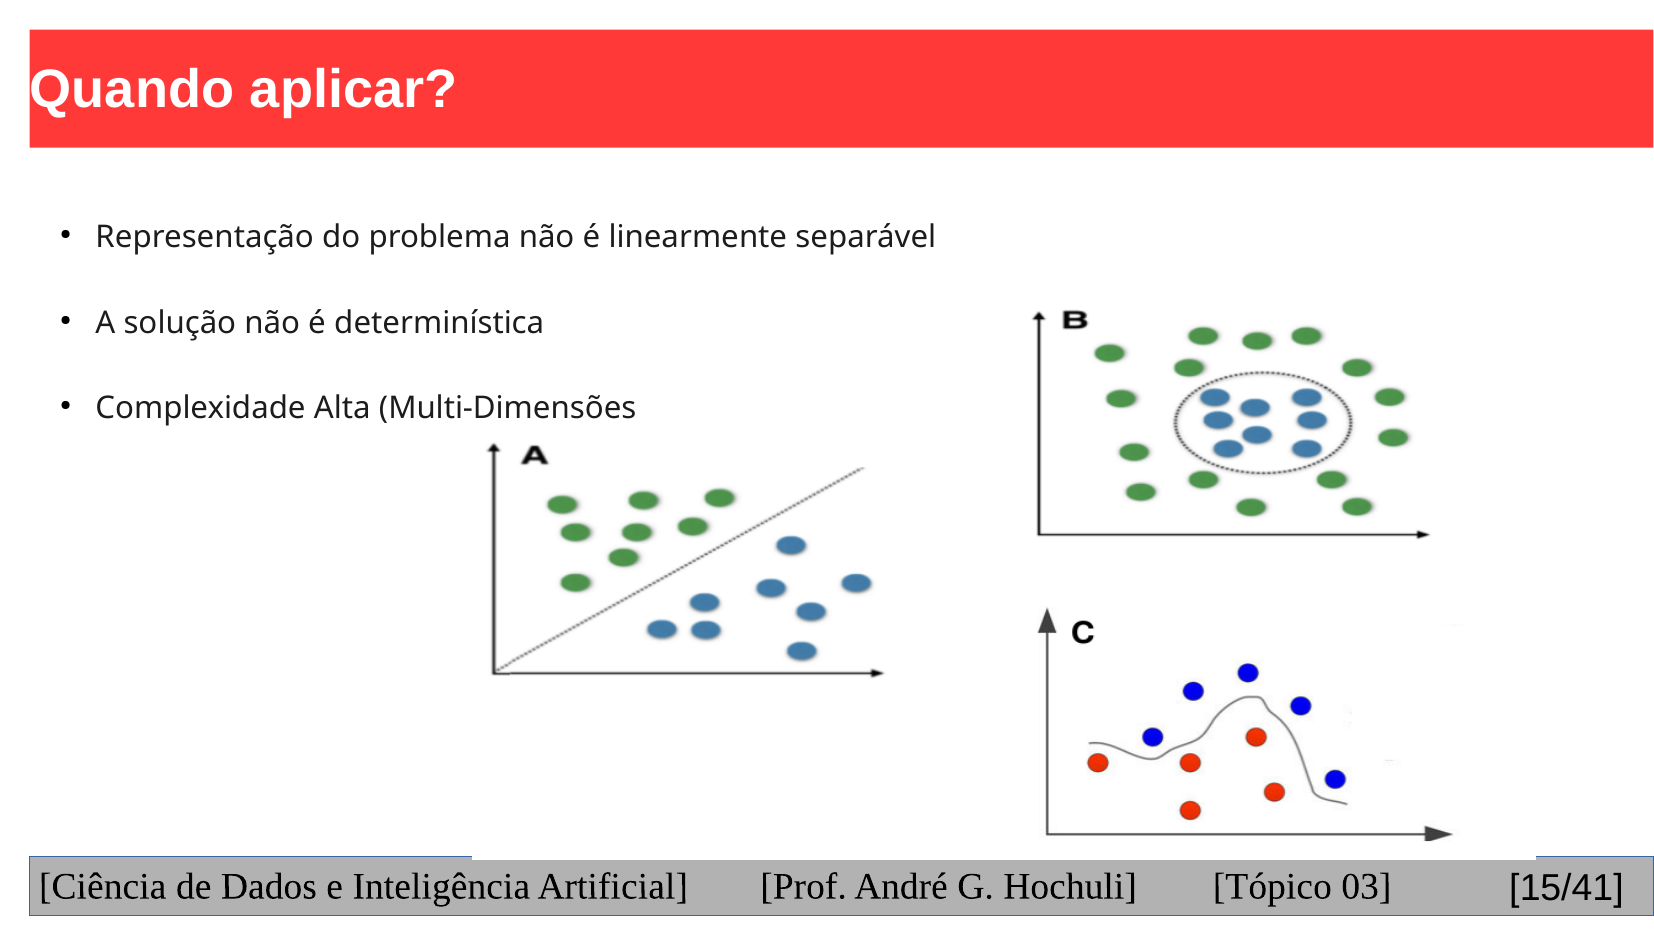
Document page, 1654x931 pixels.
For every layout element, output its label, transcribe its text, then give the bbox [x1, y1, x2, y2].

picture [537, 403, 545, 408]
text_box Representação do problema não é linearmente separável A solução não é determinística Complexidade Alta (Multi-Dimensões [45, 206, 1034, 403]
picture [478, 403, 490, 416]
title Quando aplicar? [29, 29, 1654, 148]
picture [608, 403, 616, 408]
picture [589, 403, 598, 416]
picture [472, 307, 1536, 860]
